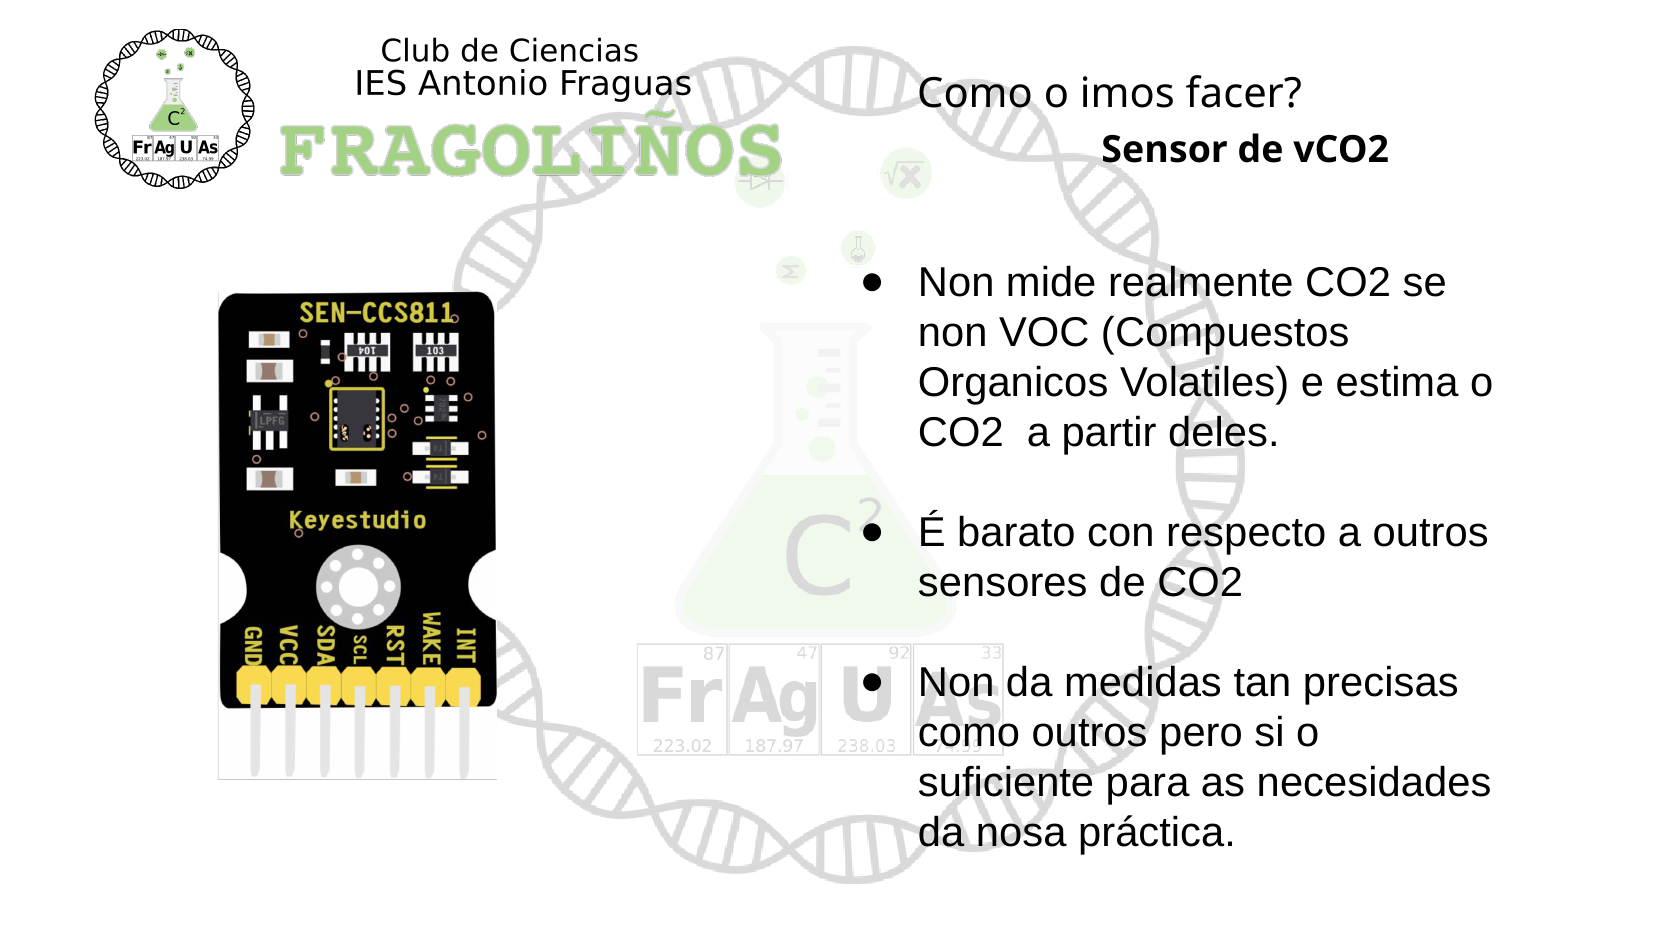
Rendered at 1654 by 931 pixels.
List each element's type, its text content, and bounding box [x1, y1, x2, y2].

text_box Como o imos facer? [902, 58, 1589, 118]
text_box Sensor de vCO2 [902, 118, 1589, 178]
text_box Non mide realmente CO2 se non VOC (Compuestos Organicos Volatiles) e estima o CO2 a partir deles. É barato con respecto a outros sensores de CO2 Non da medidas tan precisas como outros pero si o suficiente para as necesidades da nosa práctica. [827, 239, 1516, 871]
picture [82, 29, 1245, 884]
